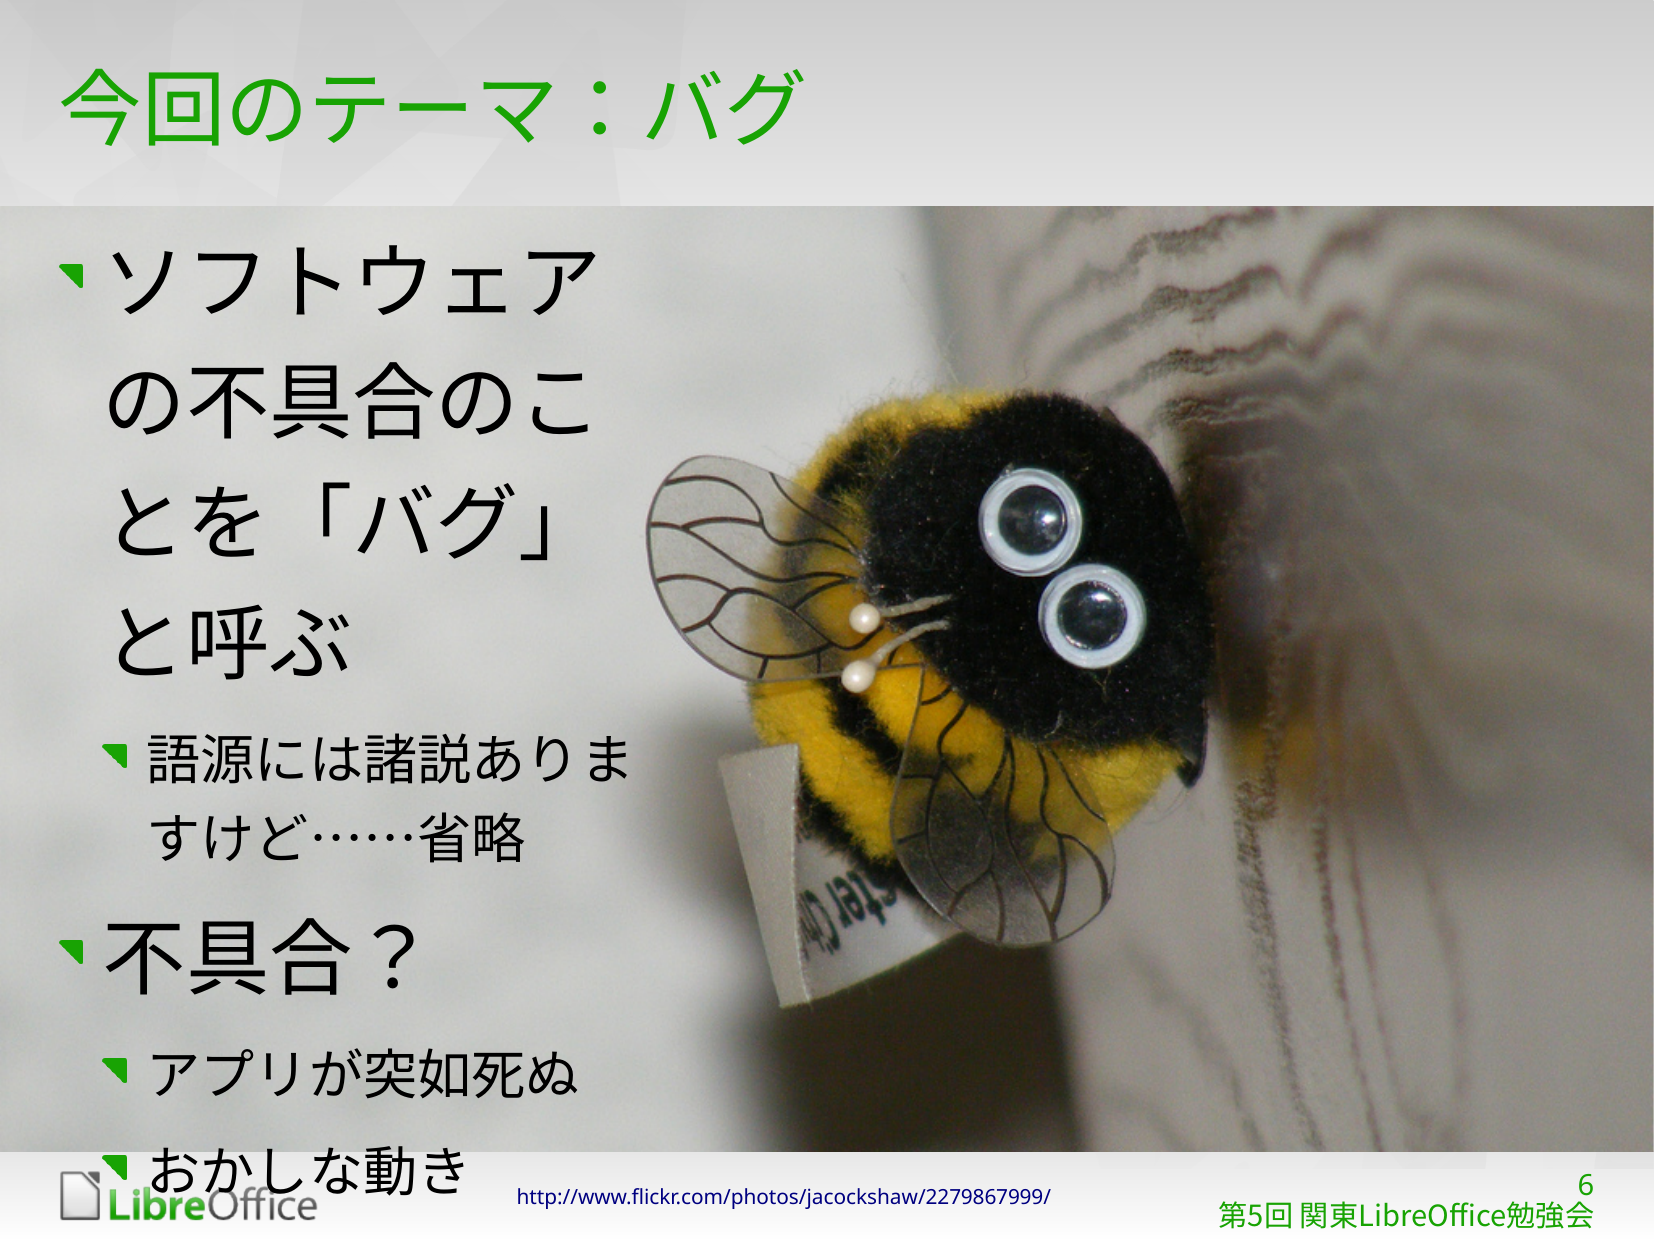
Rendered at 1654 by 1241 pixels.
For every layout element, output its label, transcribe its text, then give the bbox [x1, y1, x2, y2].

list ソフトウェアの不具合のことを「バグ」と呼ぶ 語源には諸説ありますけど……省略 不具合？ アプリが突如死ぬ おかしな動き 誰が嬉しいんだかわからない機能 （翻訳ミスも含みますが今回は対象外） [59, 215, 680, 1152]
title 今回のテーマ：バグ [59, 29, 1595, 178]
picture [0, 0, 1654, 1240]
picture [330, 1181, 337, 1190]
picture [156, 1176, 164, 1188]
text_box http://www.flickr.com/photos/jacockshaw/2279867999/ [501, 1174, 1099, 1213]
